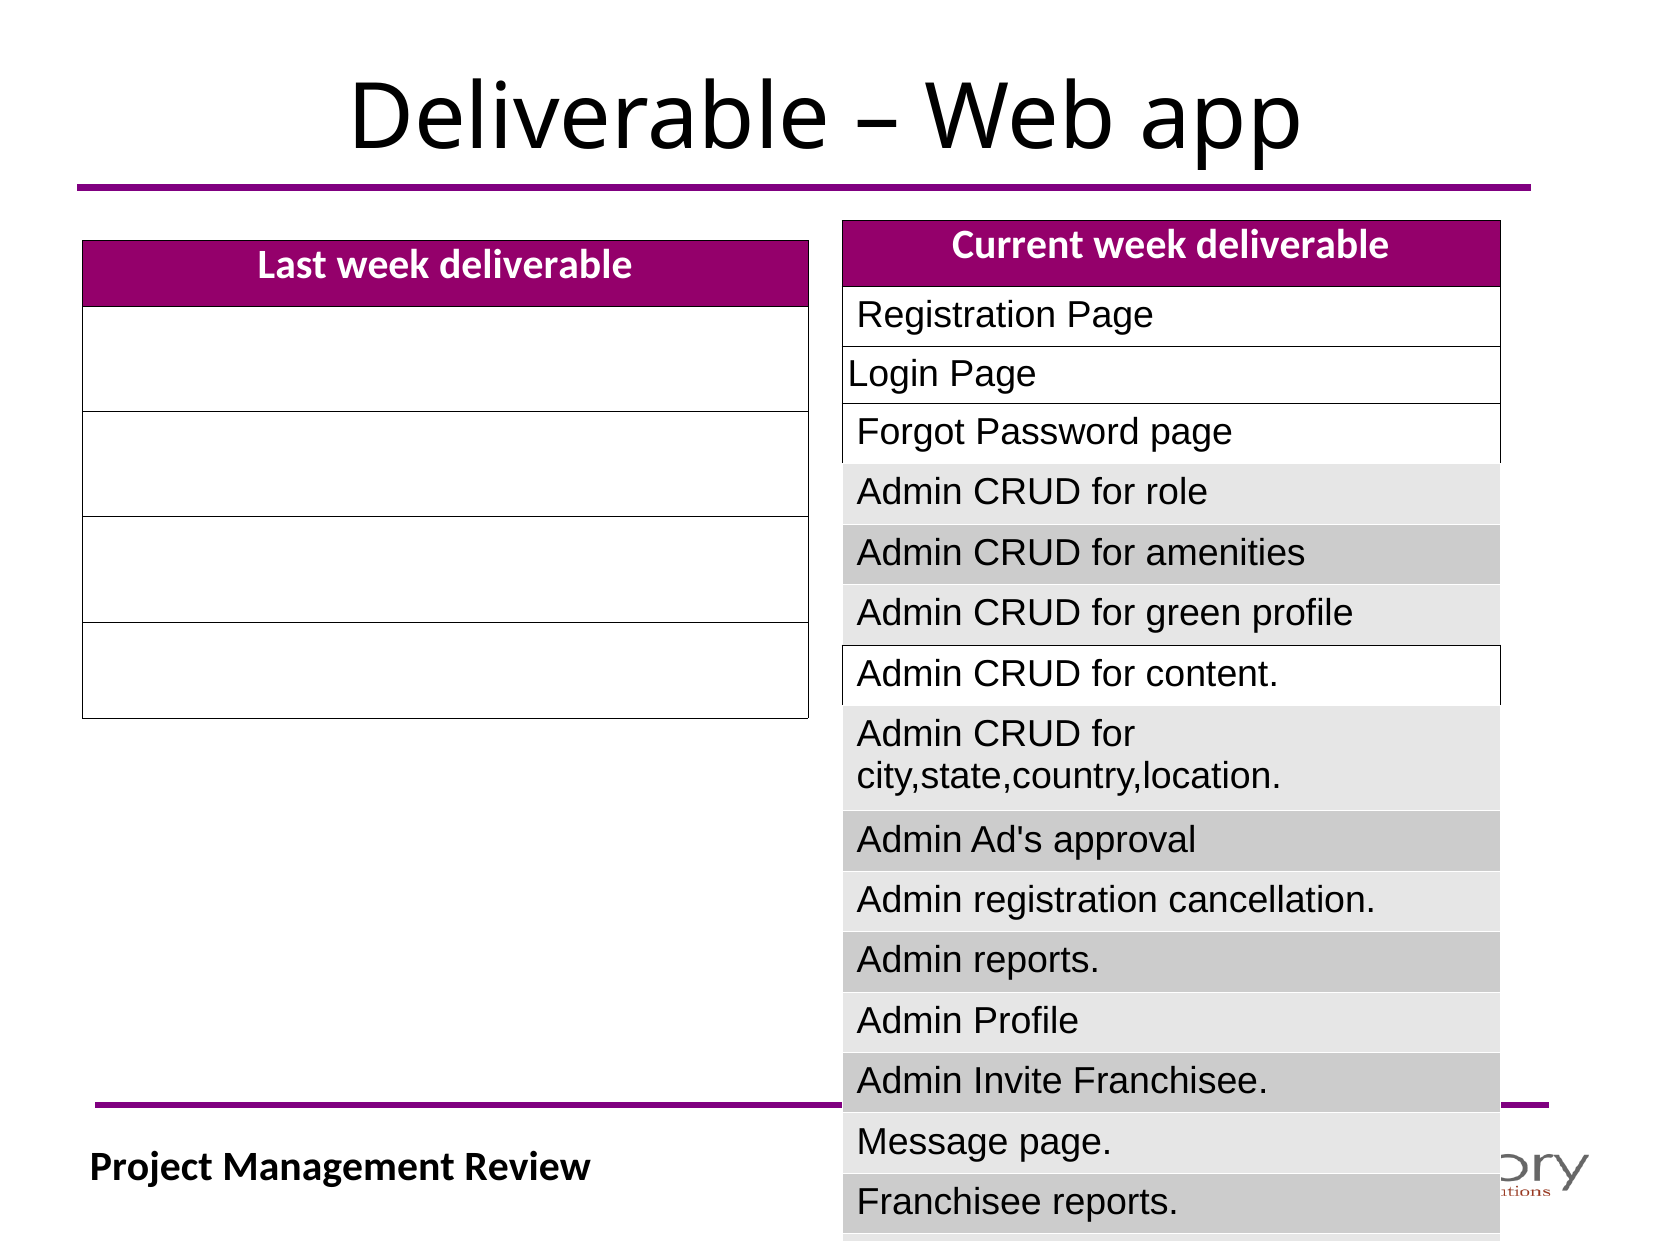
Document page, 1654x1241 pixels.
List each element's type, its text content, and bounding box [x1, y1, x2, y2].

table_cell Admin Profile [843, 993, 1500, 1052]
table_cell Admin registration cancellation. [843, 872, 1500, 931]
table_cell Admin reports. [843, 932, 1500, 992]
table_cell Admin Ad's approval [843, 811, 1500, 871]
title Deliverable – Web app [82, 7, 1570, 215]
table_cell [83, 307, 808, 411]
table_cell Admin Invite Franchisee. [843, 1053, 1500, 1112]
table_cell [83, 412, 808, 516]
table_cell Invite host [843, 1234, 1500, 1241]
table_cell Forgot Password page [843, 404, 1500, 463]
table_cell Admin CRUD for green profile [843, 585, 1500, 645]
table_header Last week deliverable [83, 241, 808, 306]
picture [1501, 1124, 1589, 1200]
table_cell Login Page [843, 347, 1500, 403]
table_cell Message page. [843, 1113, 1500, 1173]
table_cell Admin CRUD for content. [843, 646, 1500, 705]
table_cell Admin CRUD for city,state,country,location. [843, 706, 1500, 810]
table_cell Admin CRUD for amenities [843, 525, 1500, 584]
table_cell Franchisee reports. [843, 1174, 1500, 1233]
table_cell Registration Page [843, 287, 1500, 346]
table_cell [83, 623, 808, 718]
table_cell Admin CRUD for role [843, 464, 1500, 524]
table_header Current week deliverable [843, 221, 1500, 286]
table_cell [83, 517, 808, 622]
